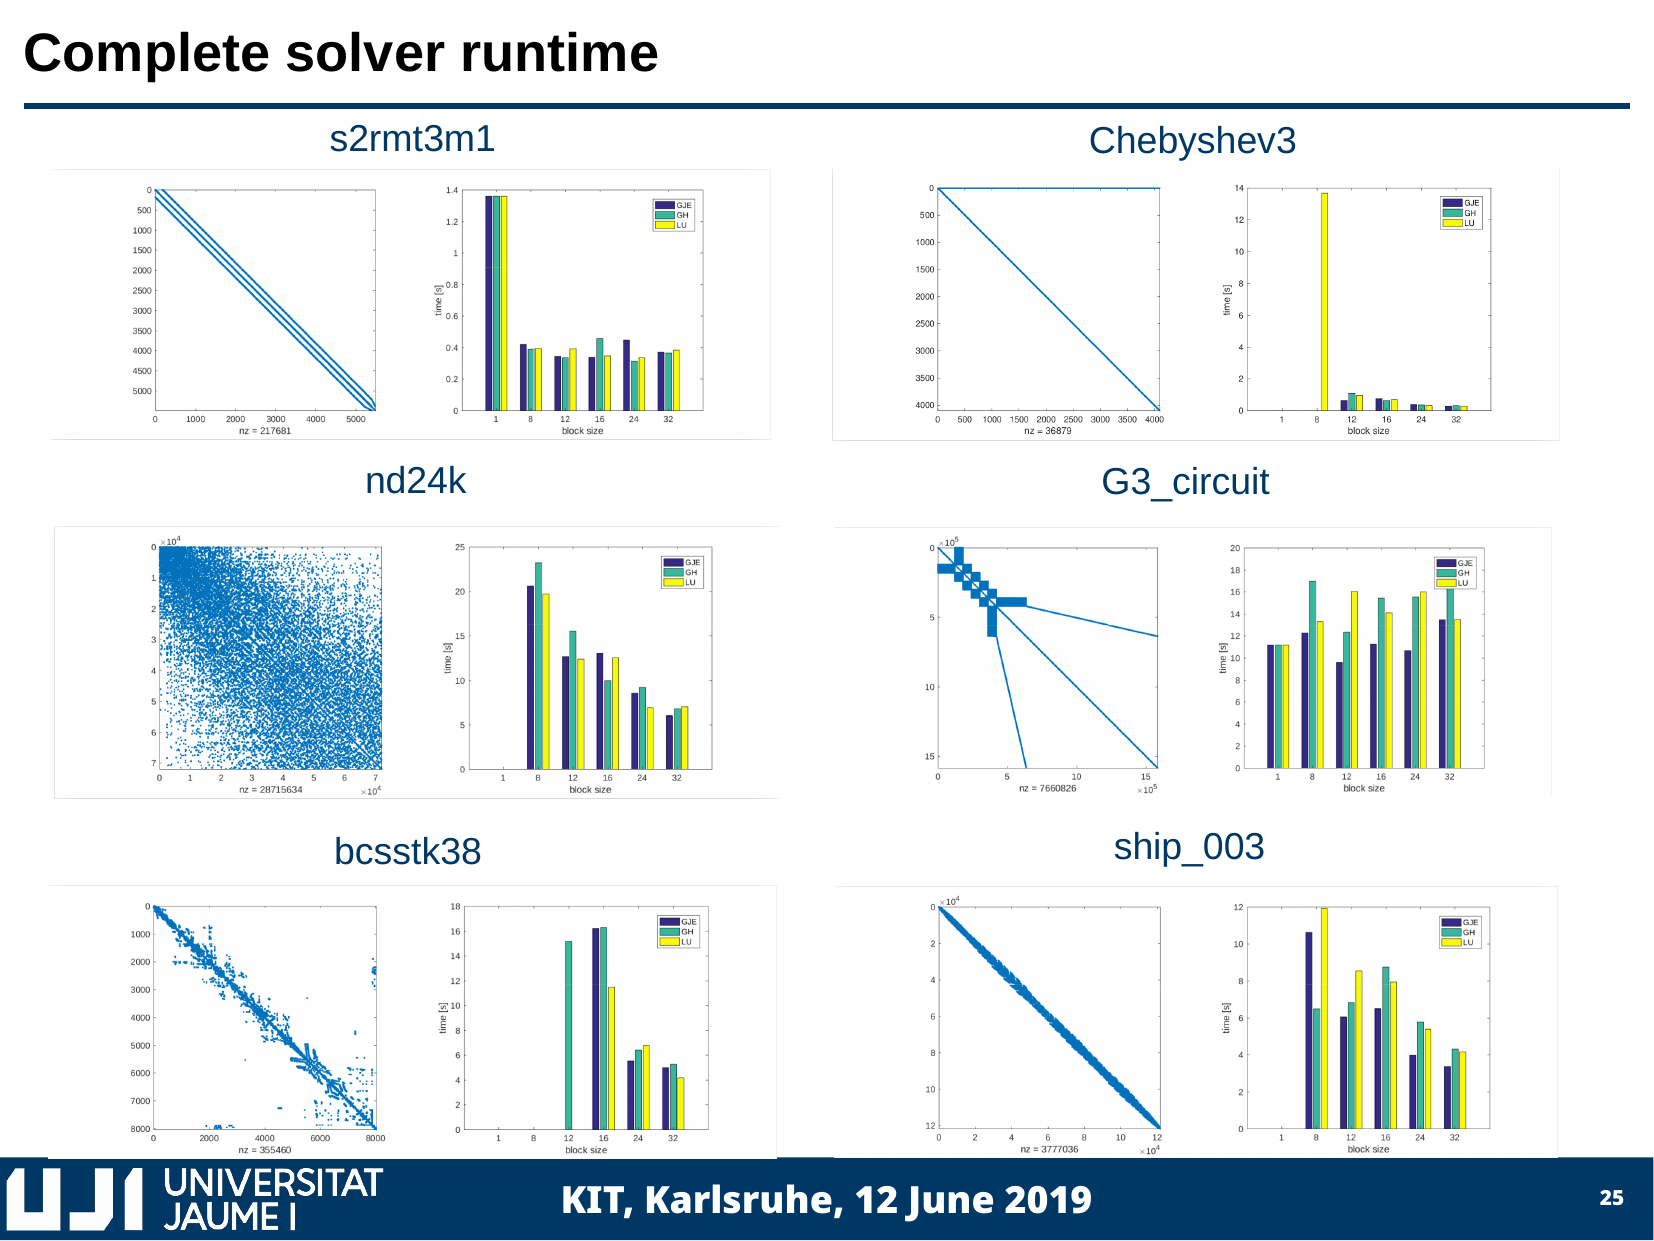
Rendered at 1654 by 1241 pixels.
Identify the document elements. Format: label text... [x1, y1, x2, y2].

title Complete solver runtime [23, 0, 1630, 107]
text_box s2rmt3m1 [314, 110, 521, 169]
picture [0, 885, 777, 1241]
text_box G3_circuit [1086, 452, 1295, 512]
text_box Chebyshev3 [1074, 112, 1324, 167]
text_box bcsstk38 [319, 823, 506, 883]
picture [834, 527, 1552, 797]
picture [832, 167, 1560, 441]
picture [54, 526, 780, 799]
picture [51, 169, 771, 440]
picture [834, 886, 1558, 1158]
text_box ship_003 [1098, 818, 1289, 878]
text_box nd24k [350, 452, 488, 512]
